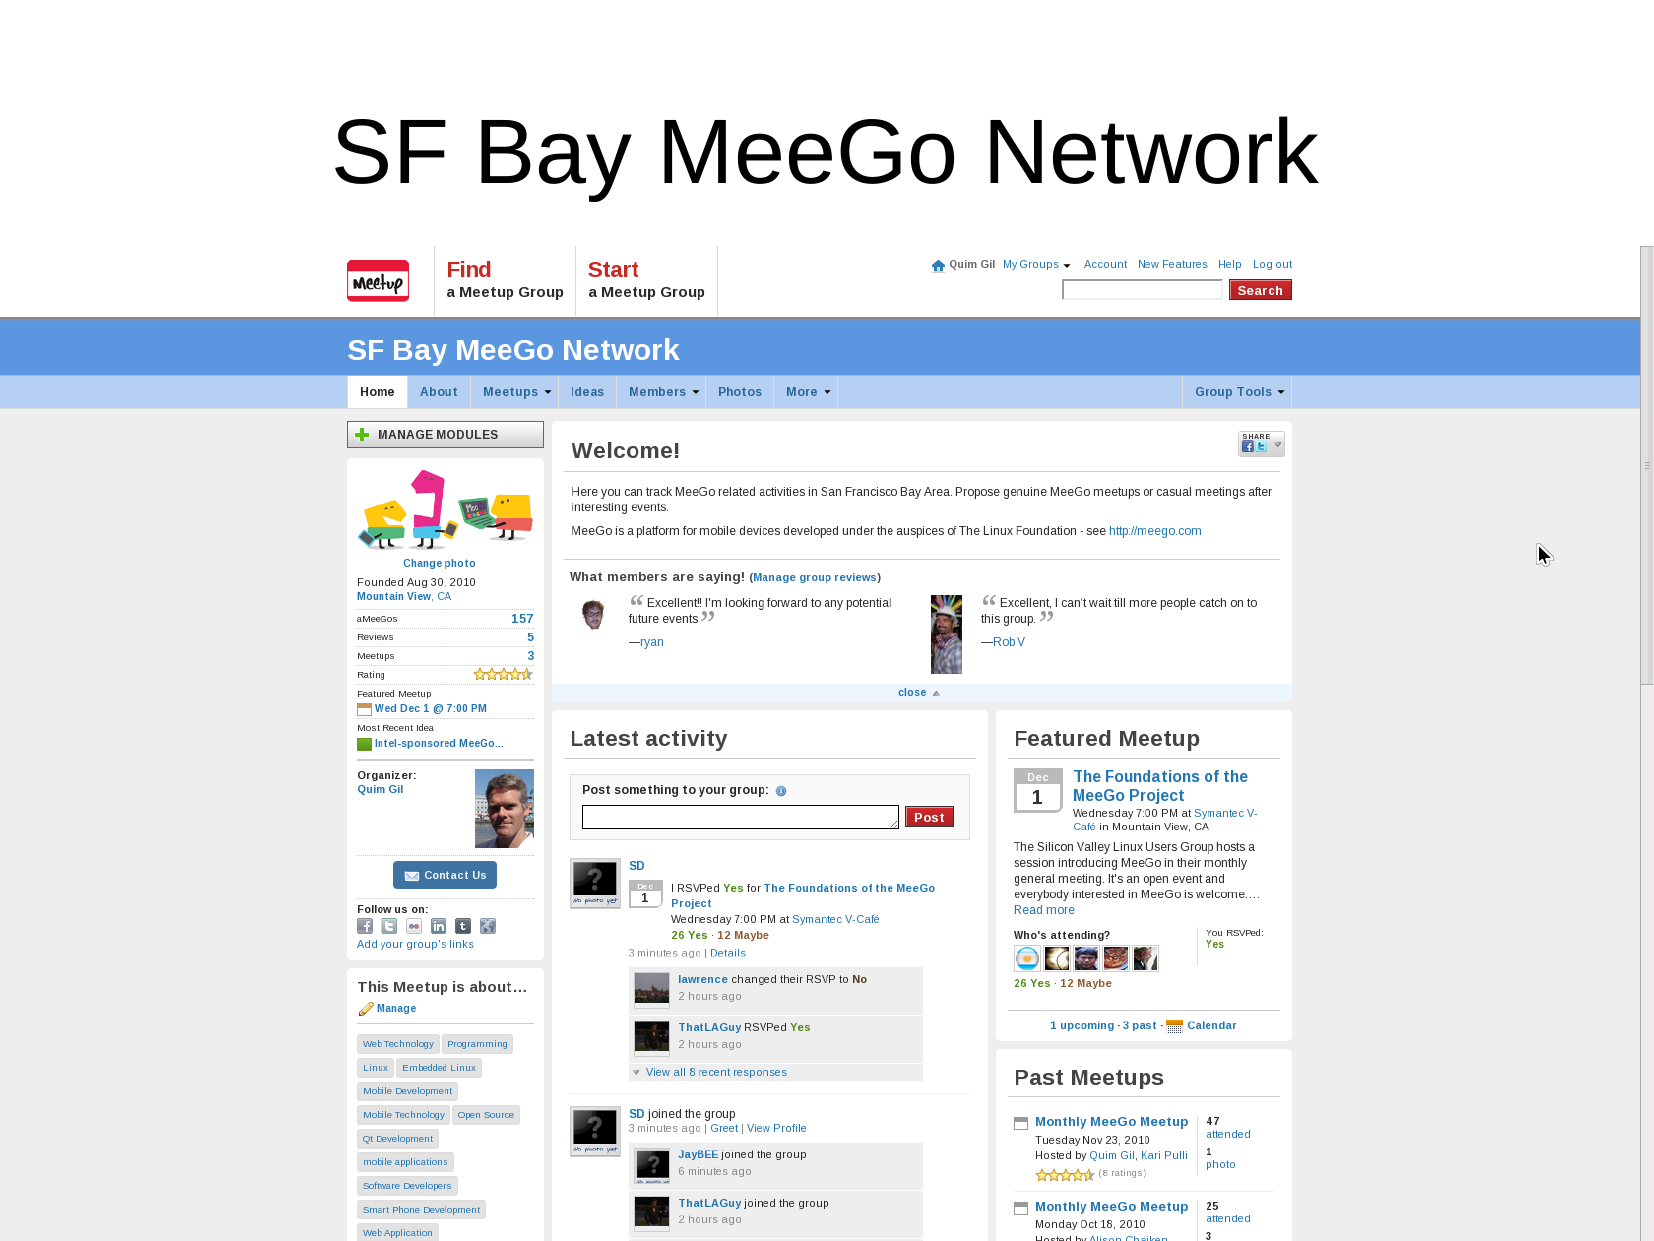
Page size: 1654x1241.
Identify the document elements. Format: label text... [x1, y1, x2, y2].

picture [0, 246, 1654, 1241]
title SF Bay MeeGo Network [82, 49, 1571, 246]
